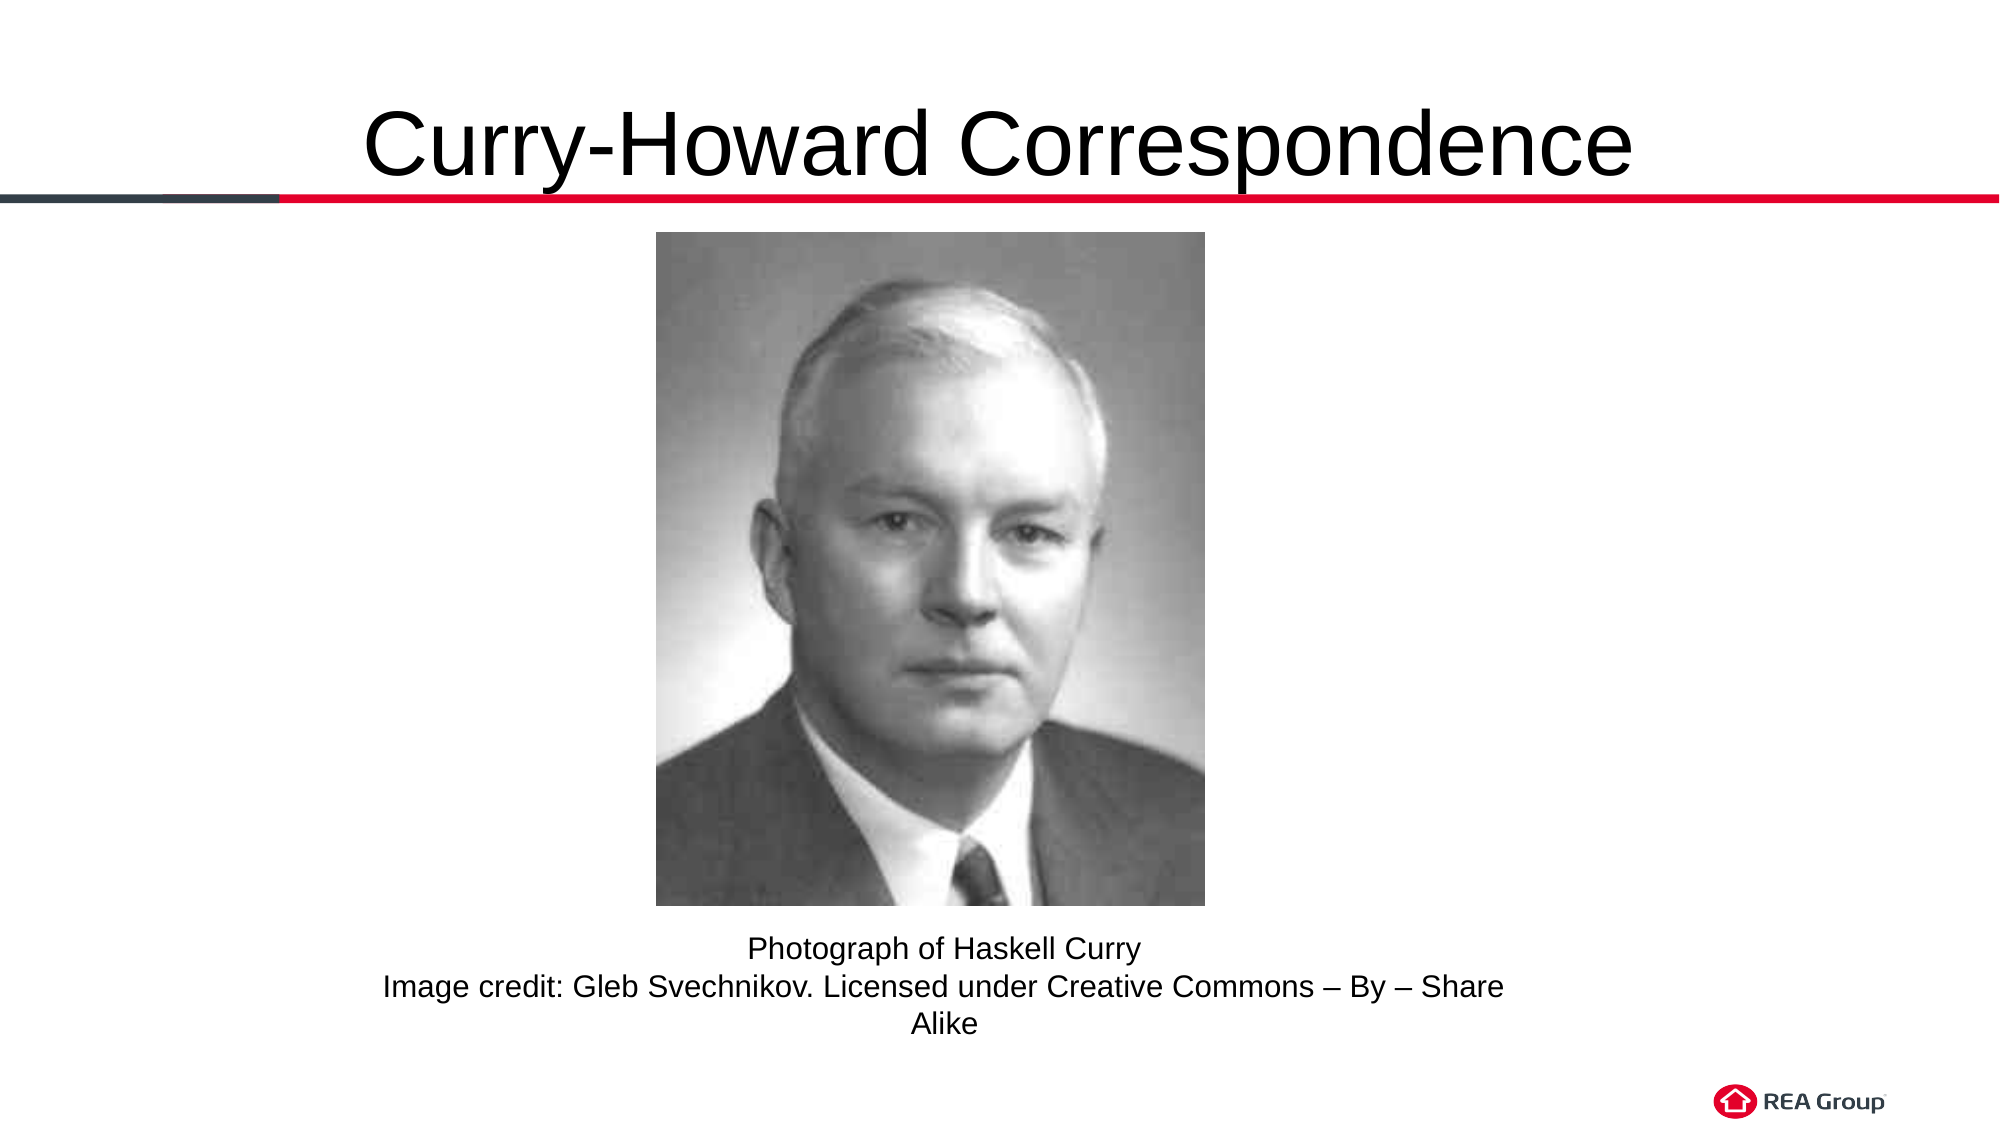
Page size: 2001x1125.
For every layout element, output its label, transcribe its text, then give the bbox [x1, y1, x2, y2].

picture [656, 232, 1205, 907]
picture [1698, 1021, 1901, 1125]
text_box Curry-Howard Correspondence [99, 44, 1900, 233]
text_box Photograph of Haskell Curry Image credit: Gleb Svechnikov. Licensed under Creative Commons – By – Share Alike [330, 921, 1559, 1005]
